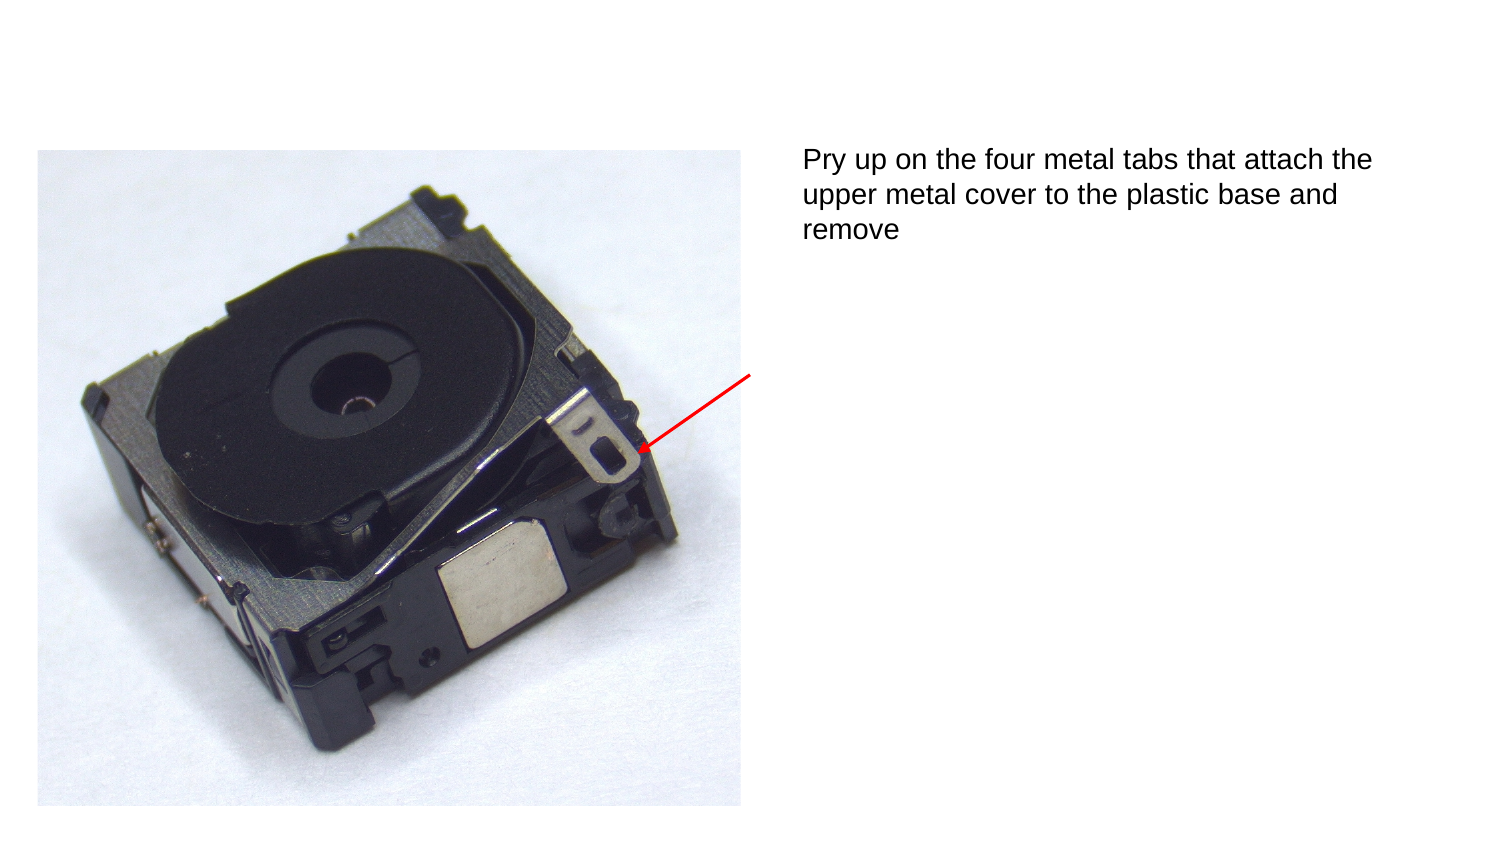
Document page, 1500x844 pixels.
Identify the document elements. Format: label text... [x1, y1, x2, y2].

picture [37, 150, 741, 806]
text_box Pry up on the four metal tabs that attach the upper metal cover to the plastic base and remove [787, 125, 1425, 261]
